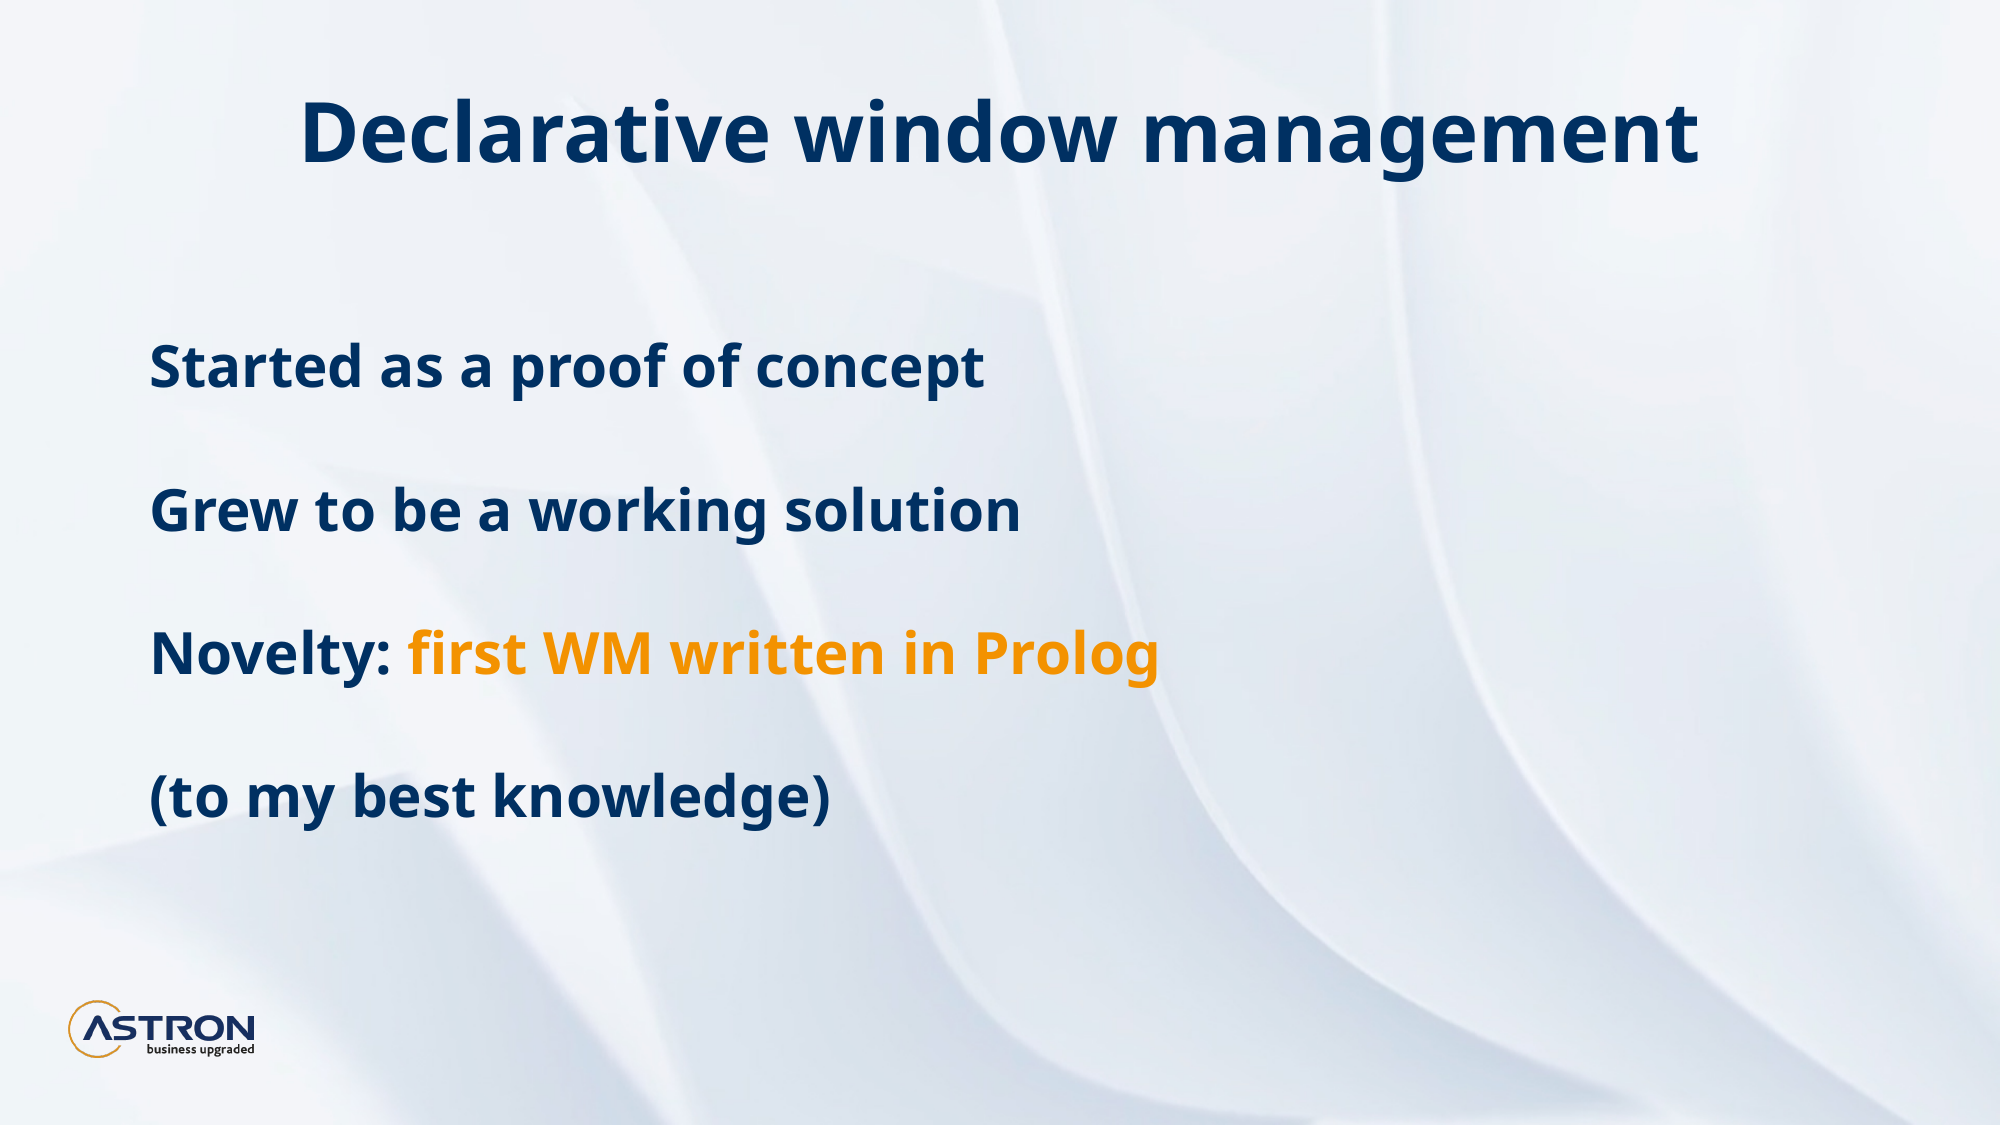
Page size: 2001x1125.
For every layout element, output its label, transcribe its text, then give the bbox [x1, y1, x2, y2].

title Declarative window management [133, 112, 1867, 189]
picture [0, 0, 2000, 1125]
text_box Started as a proof of concept Grew to be a working solution Novelty: first WM written in Prolog (to my best knowledge) [134, 224, 1866, 938]
